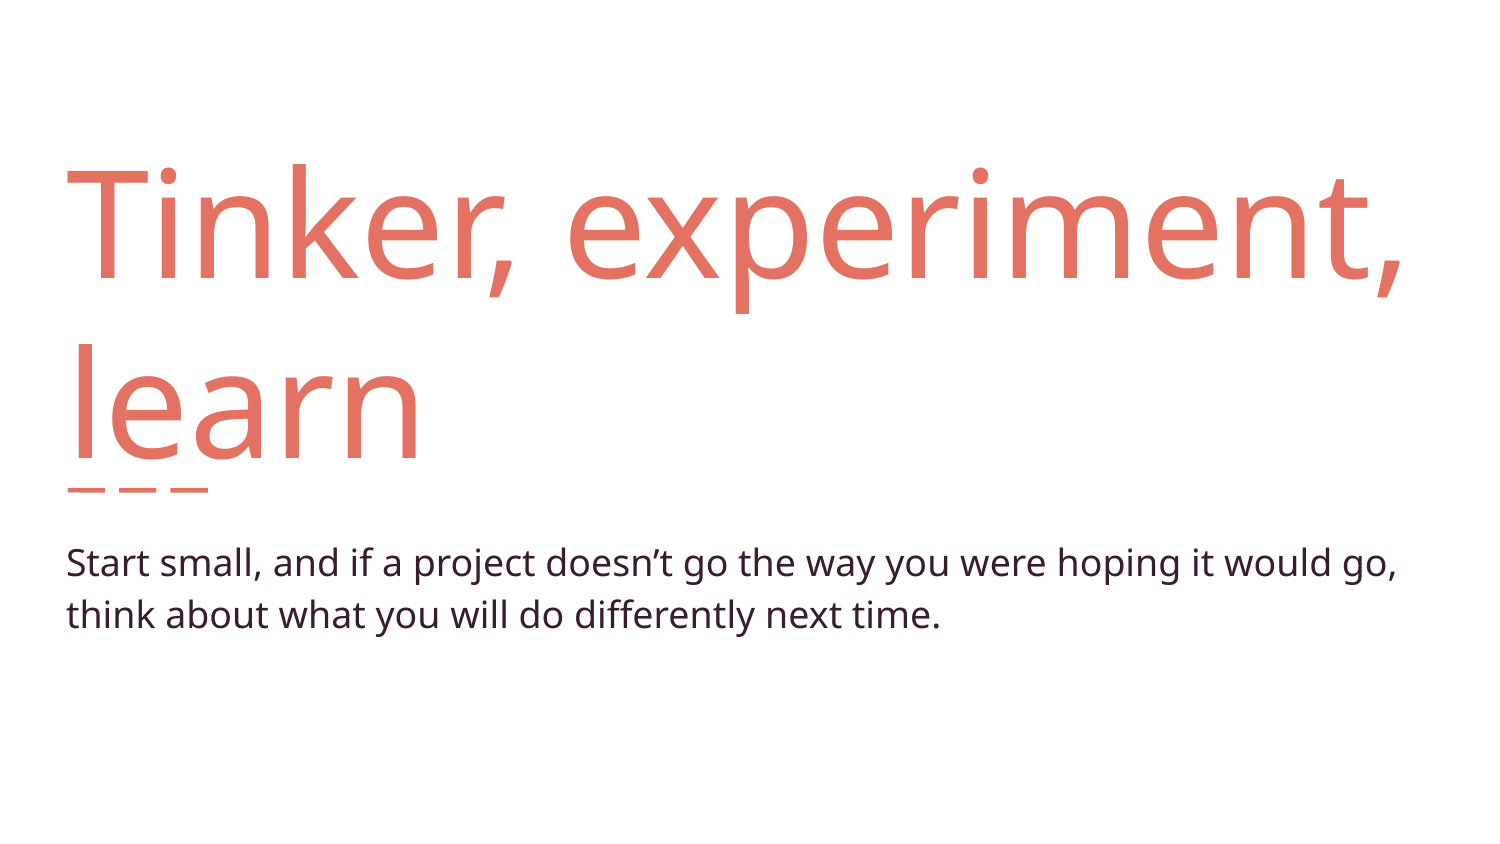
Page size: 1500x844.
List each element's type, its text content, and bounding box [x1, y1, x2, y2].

title Tinker, experiment, learn [51, 181, 1449, 505]
list Start small, and if a project doesn’t go the way you were hoping it would go, think about what you will do differently next time. [51, 517, 1449, 731]
